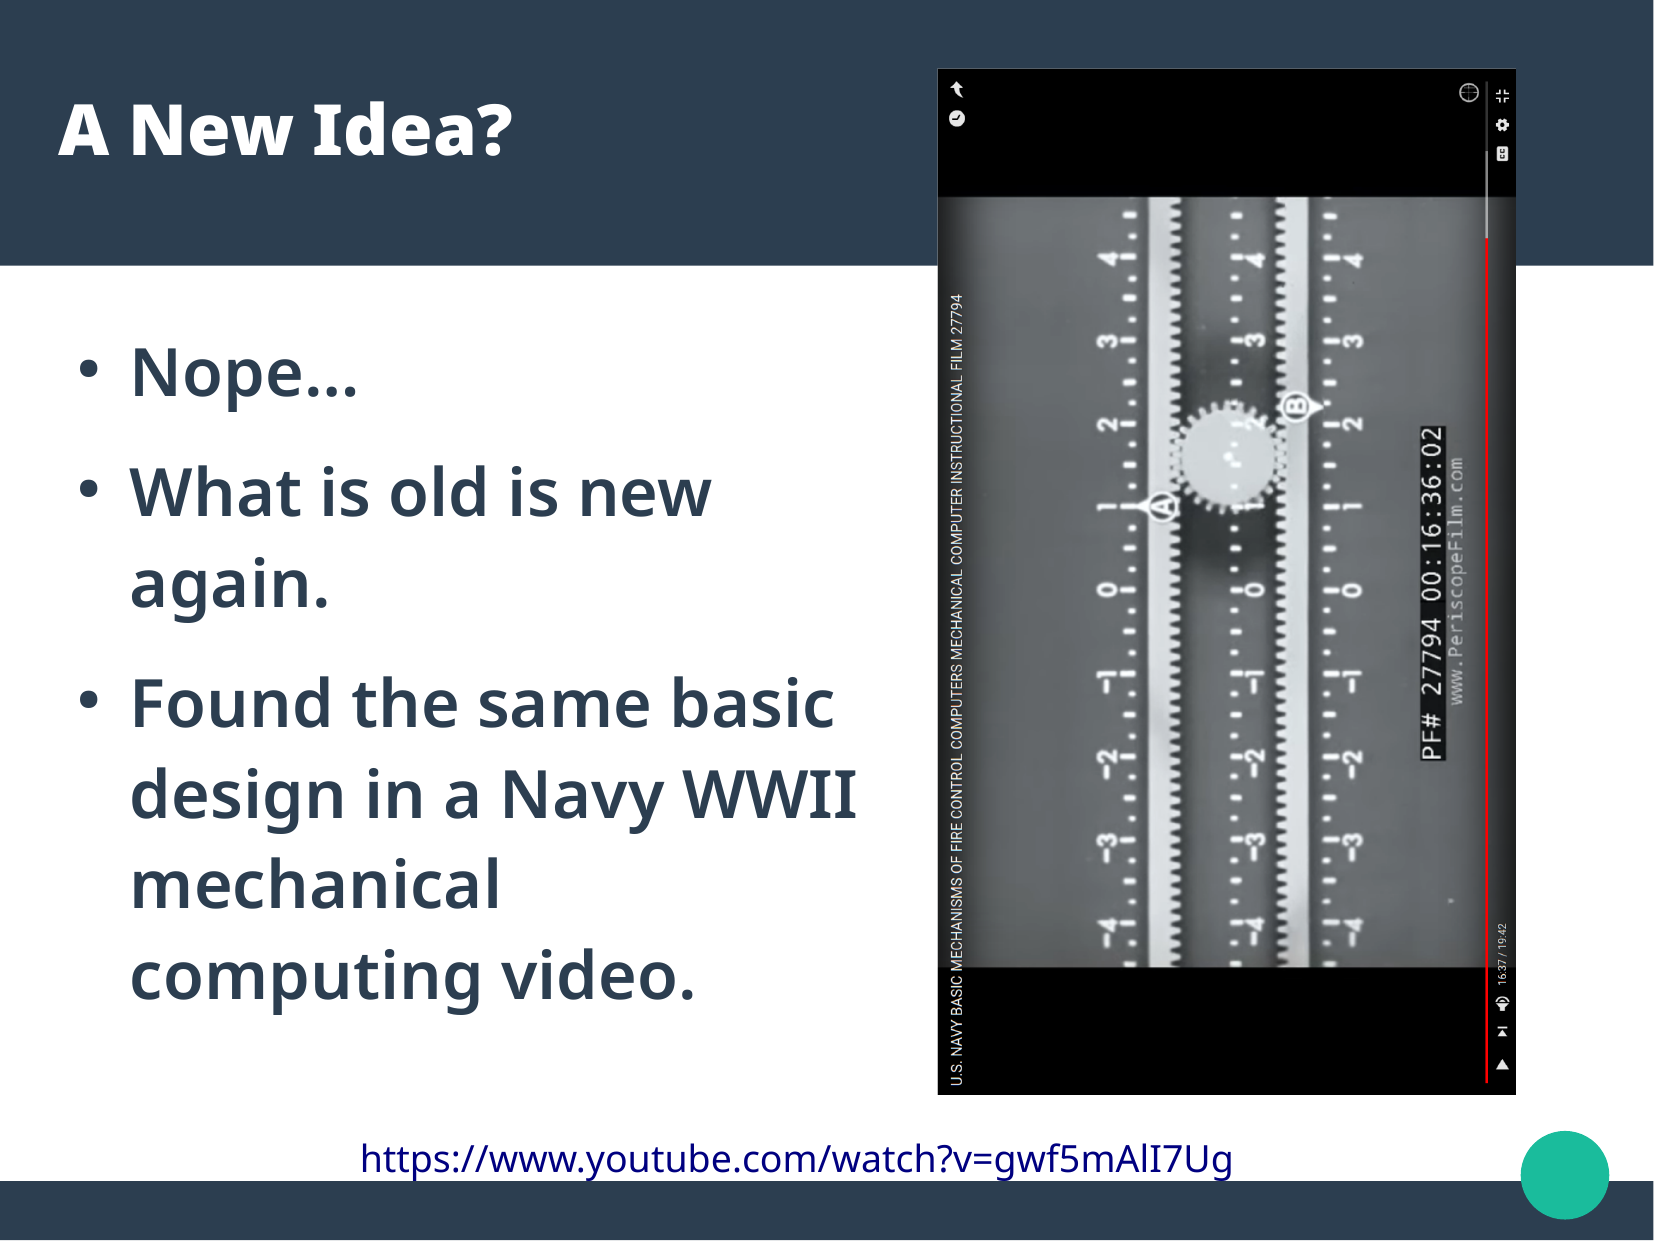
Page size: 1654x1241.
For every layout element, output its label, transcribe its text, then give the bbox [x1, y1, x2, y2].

list Nope… What is old is new again. Found the same basic design in a Navy WWII mechanical computing video. [59, 324, 871, 1152]
text_box https://www.youtube.com/watch?v=gwf5mAlI7Ug [345, 1125, 1296, 1186]
title A New Idea? [59, 49, 1595, 207]
picture [937, 68, 1516, 1096]
